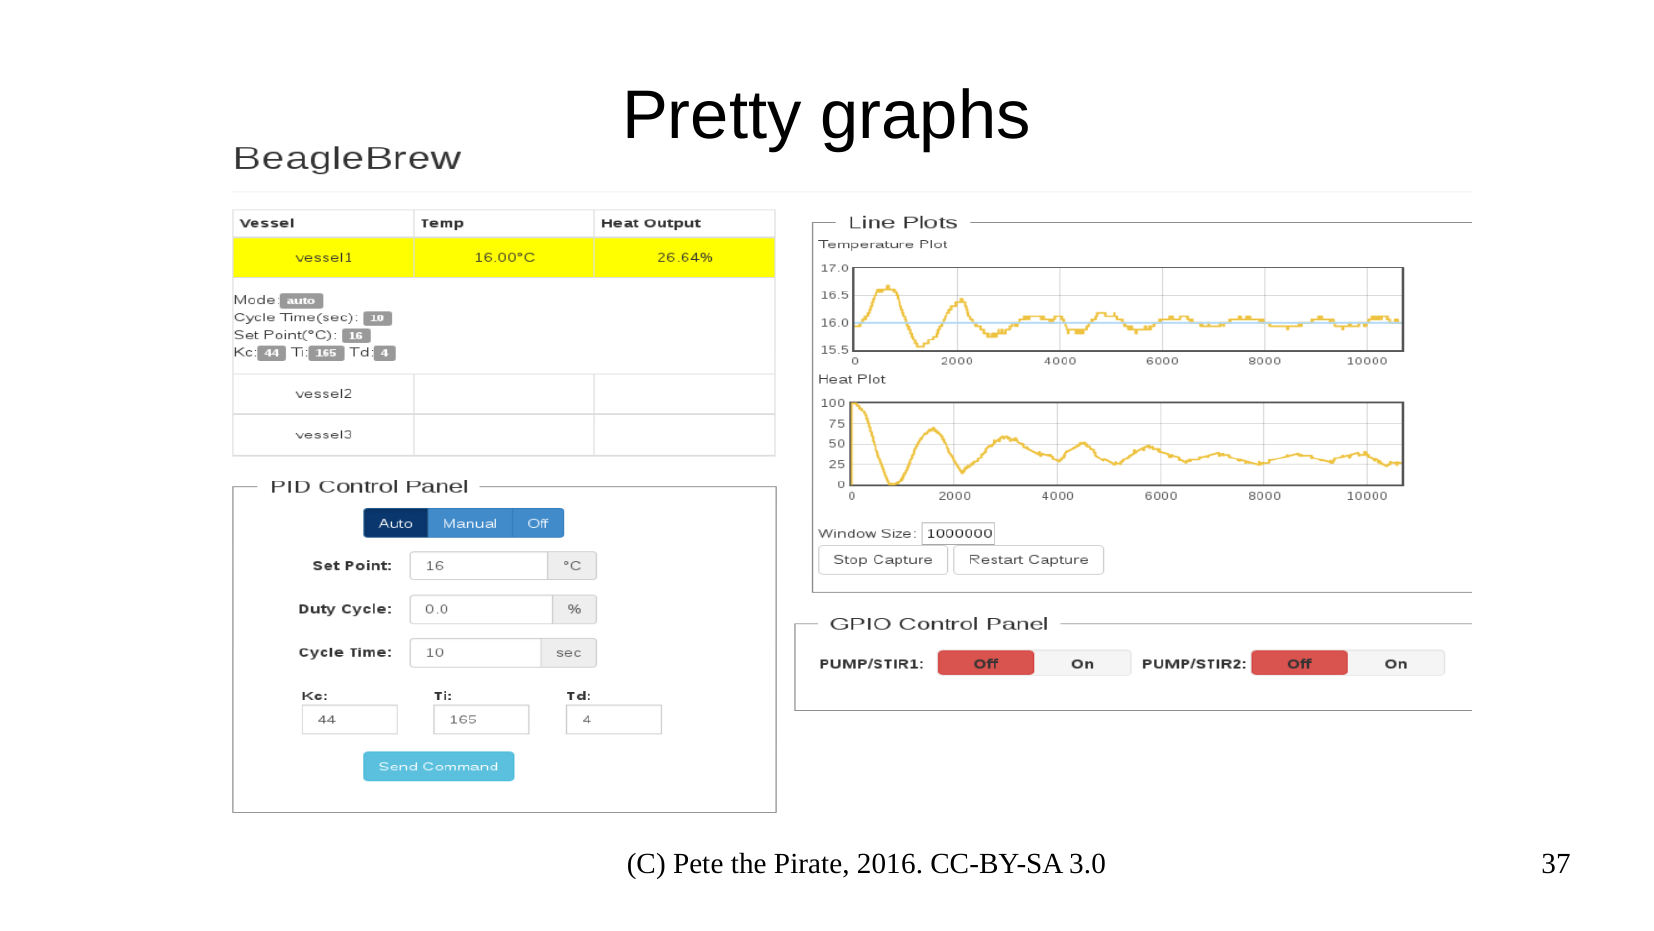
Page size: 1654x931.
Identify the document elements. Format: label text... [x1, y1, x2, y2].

title Pretty graphs [82, 37, 1571, 193]
picture [183, 193, 1472, 839]
